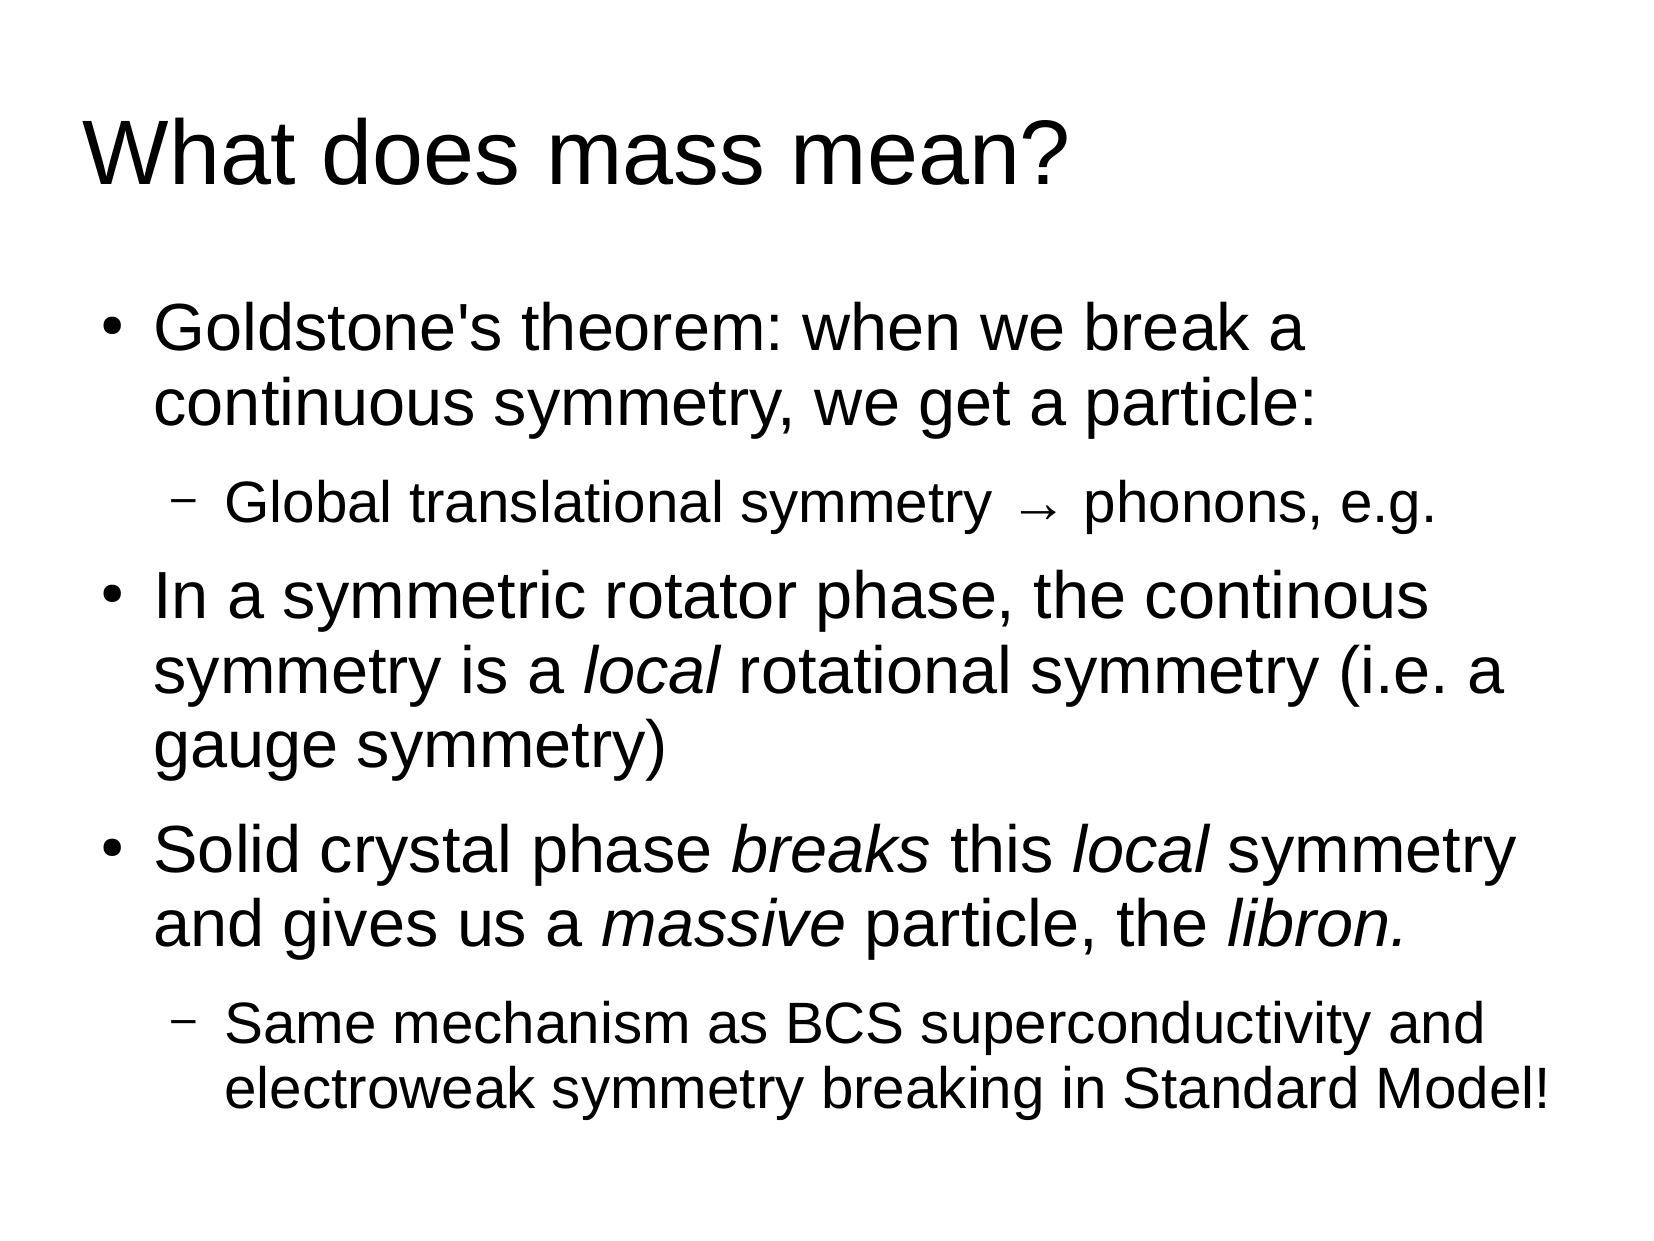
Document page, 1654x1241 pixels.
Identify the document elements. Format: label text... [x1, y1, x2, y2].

list Goldstone's theorem: when we break a continuous symmetry, we get a particle: Global translational symmetry → phonons, e.g. In a symmetric rotator phase, the continous symmetry is a local rotational symmetry (i.e. a gauge symmetry) Solid crystal phase breaks this local symmetry and gives us a massive particle, the libron. Same mechanism as BCS superconductivity and electroweak symmetry breaking in Standard Model! [82, 290, 1571, 1171]
title What does mass mean? [82, 49, 1571, 257]
